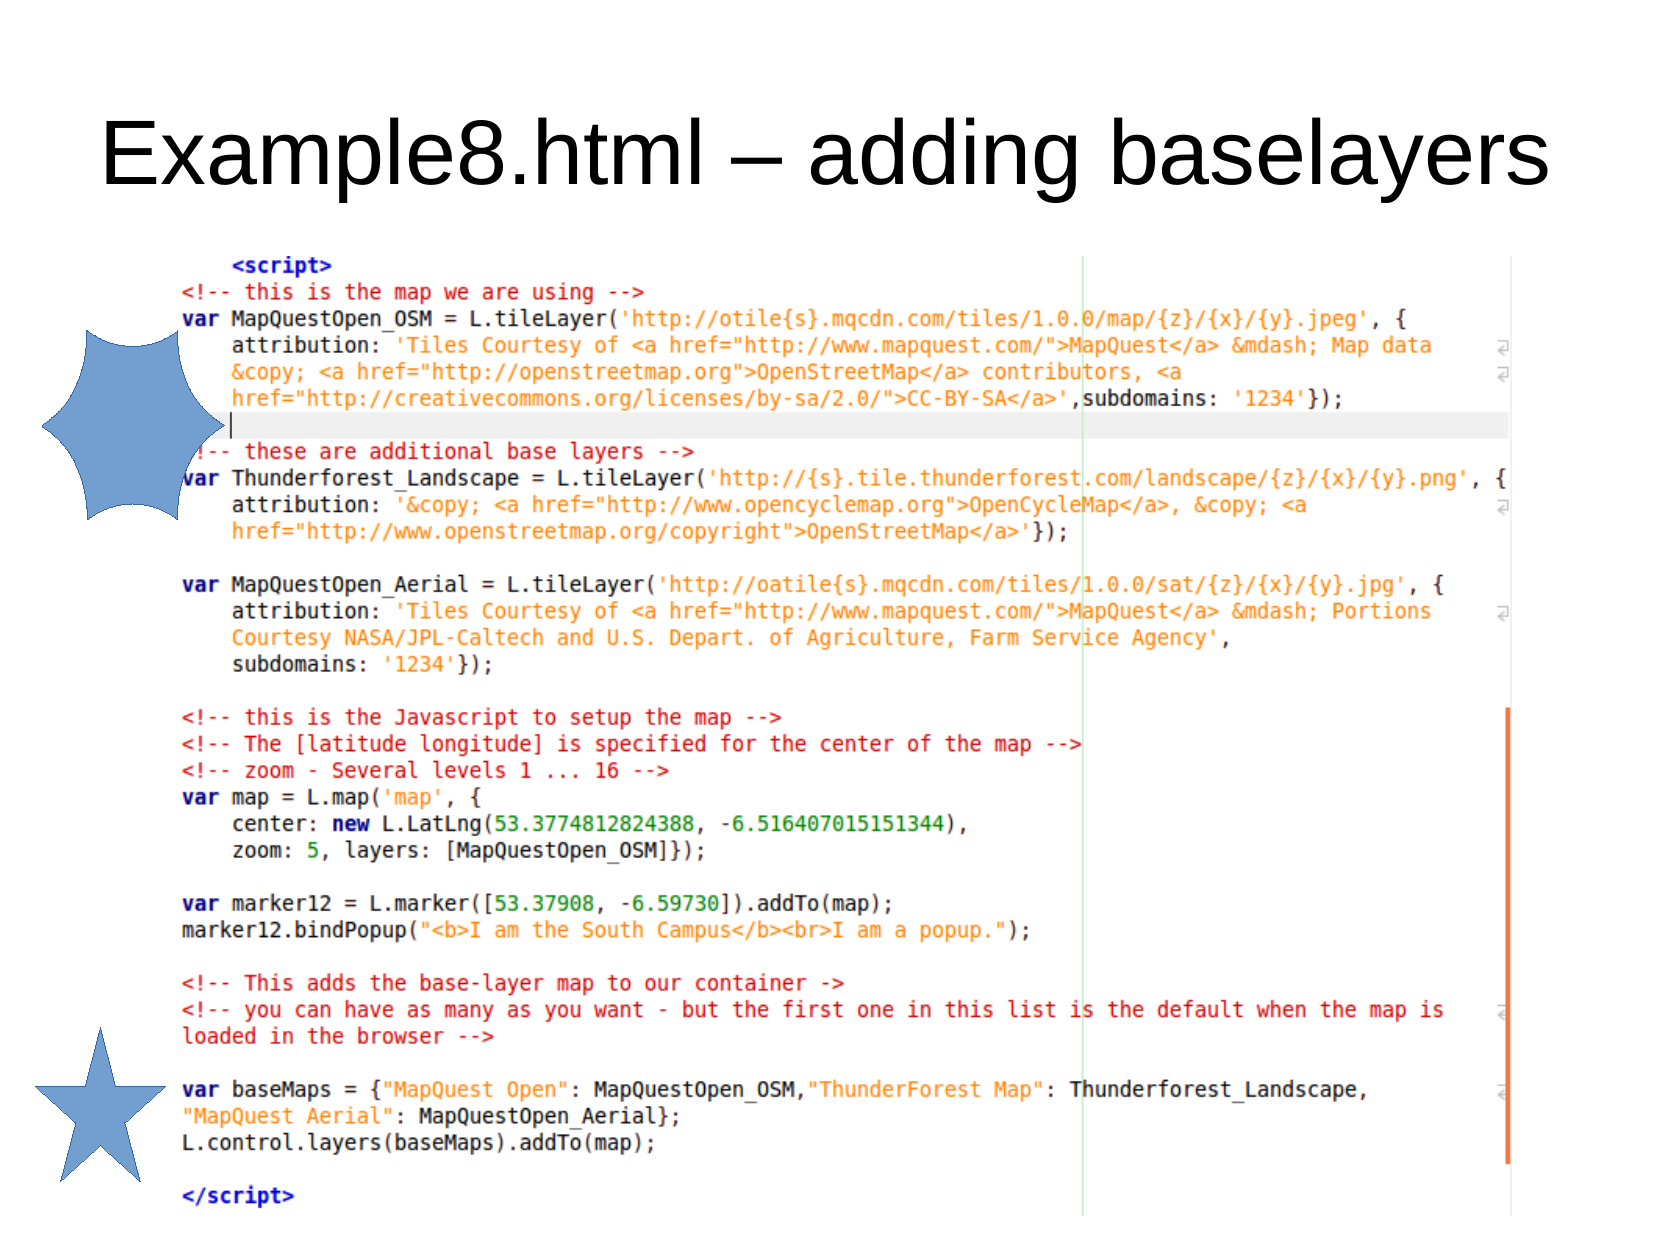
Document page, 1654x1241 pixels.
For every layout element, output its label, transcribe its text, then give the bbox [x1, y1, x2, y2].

picture [182, 256, 1512, 1216]
text_box [35, 1027, 166, 1182]
text_box [42, 330, 225, 520]
title Example8.html – adding baselayers [82, 49, 1571, 257]
